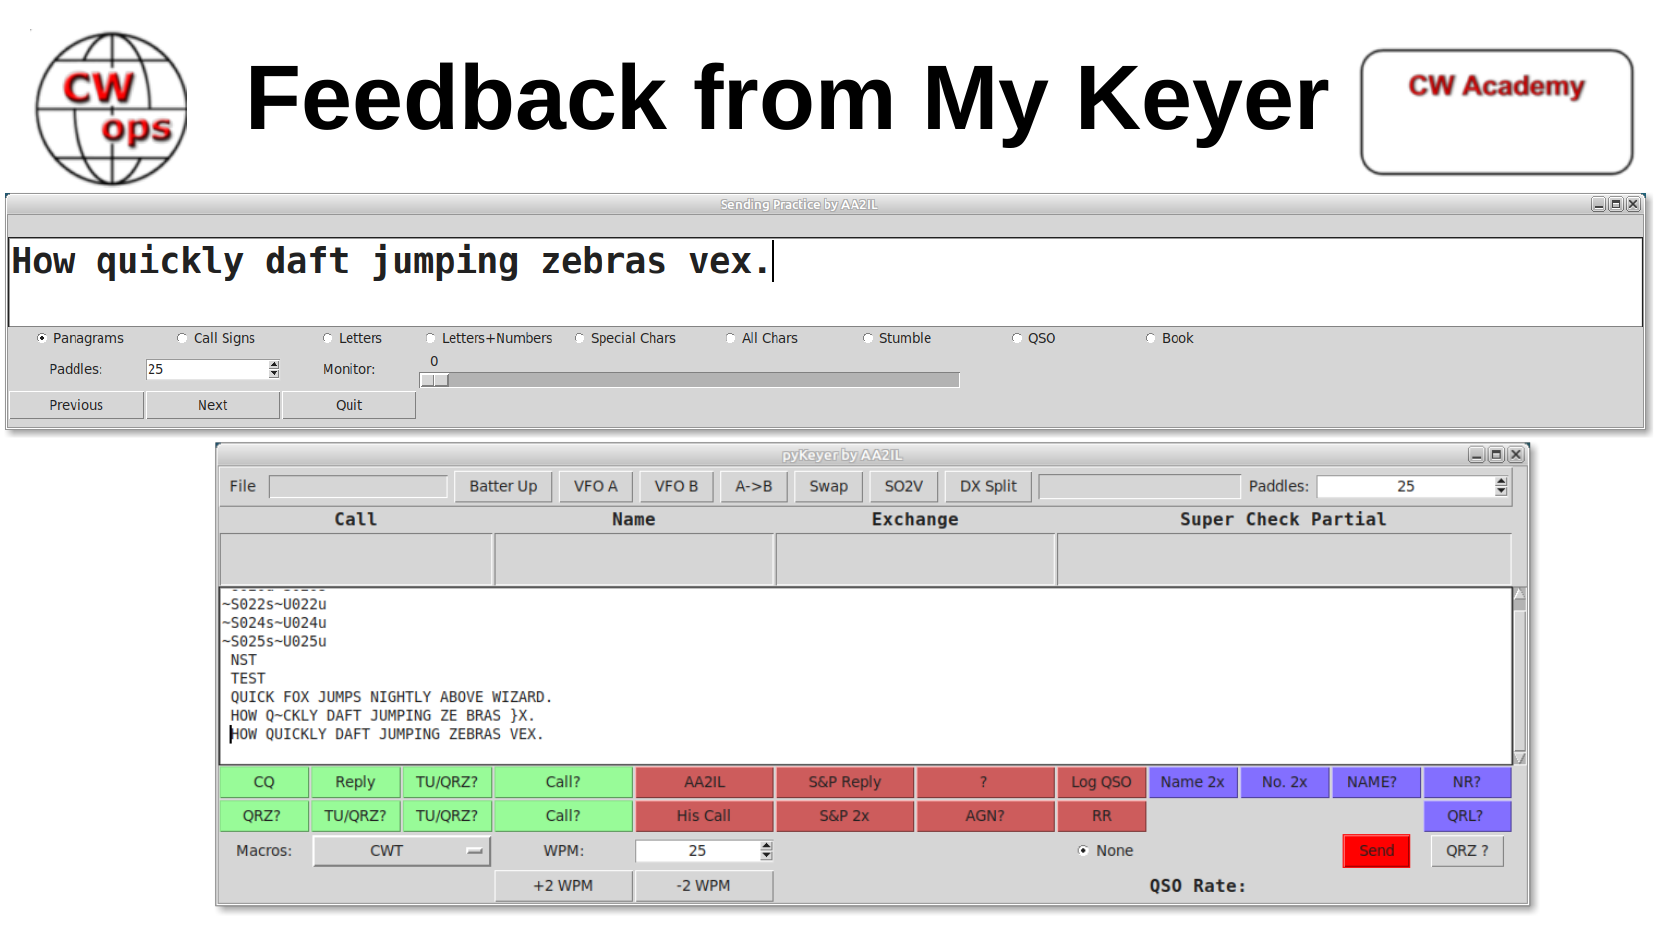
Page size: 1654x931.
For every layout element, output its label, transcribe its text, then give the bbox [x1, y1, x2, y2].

picture [1350, 37, 1640, 186]
title Feedback from My Keyer [198, 15, 1354, 181]
picture [0, 29, 1654, 917]
